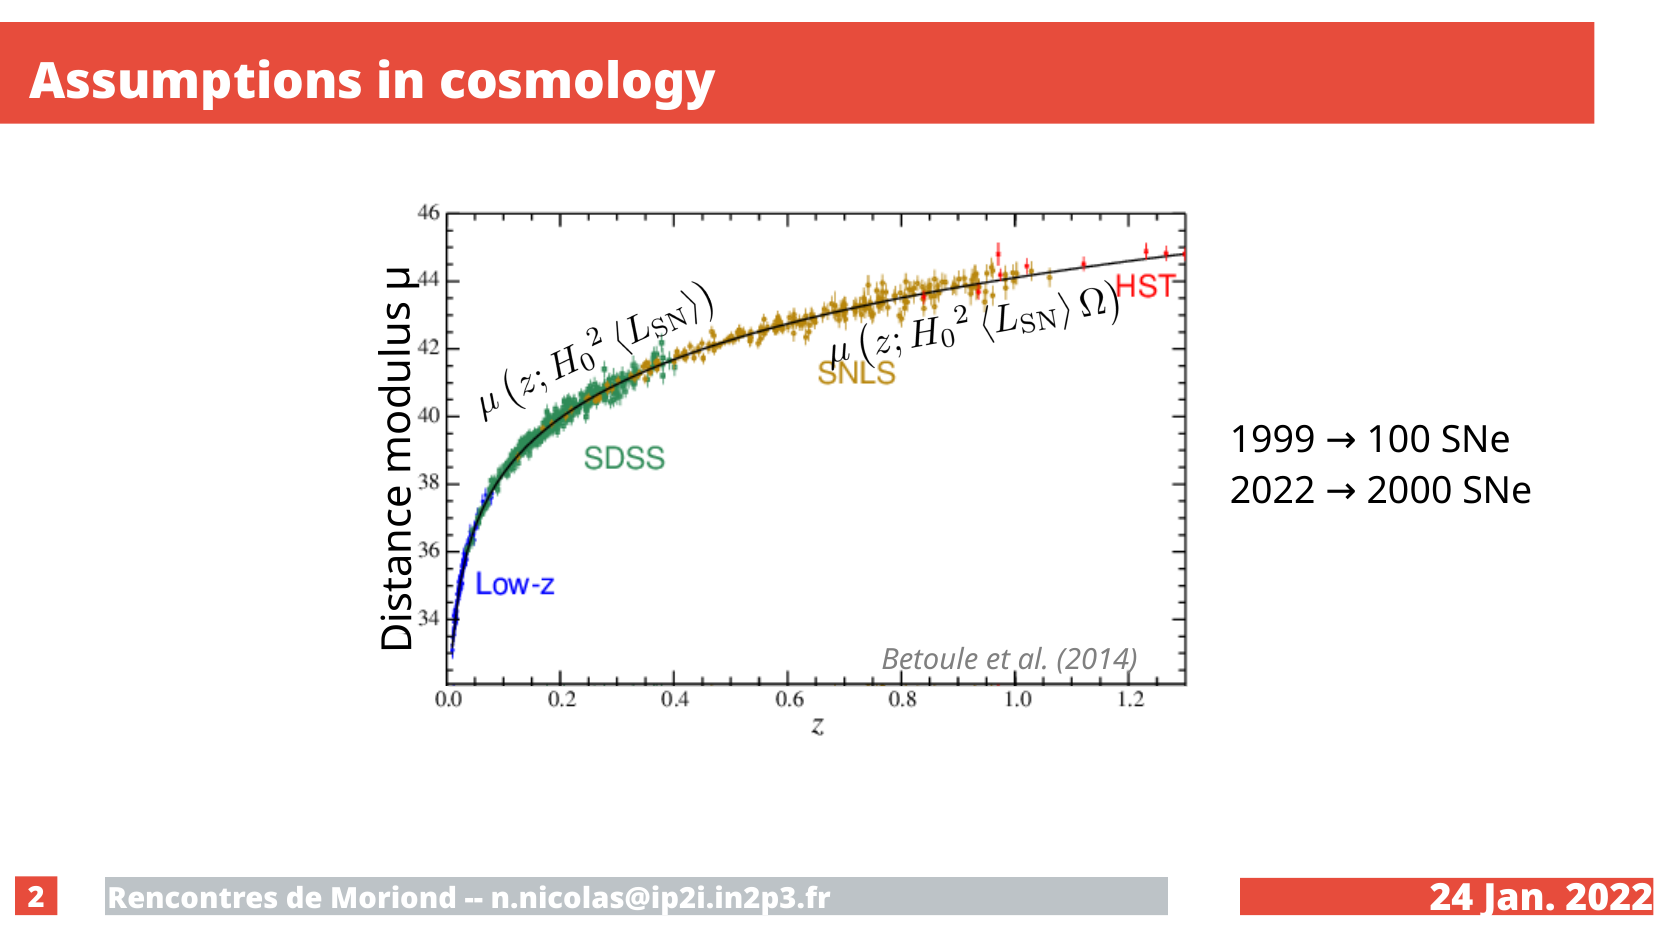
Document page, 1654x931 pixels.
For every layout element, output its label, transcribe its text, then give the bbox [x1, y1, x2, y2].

picture [367, 201, 1191, 742]
title Assumptions in cosmology [29, 44, 1565, 113]
text_box 1999 → 100 SNe 2022 → 2000 SNe [1215, 405, 1591, 511]
text_box Betoule et al. (2014) [866, 630, 1199, 680]
text_box Distance modulus µ [356, 223, 428, 669]
